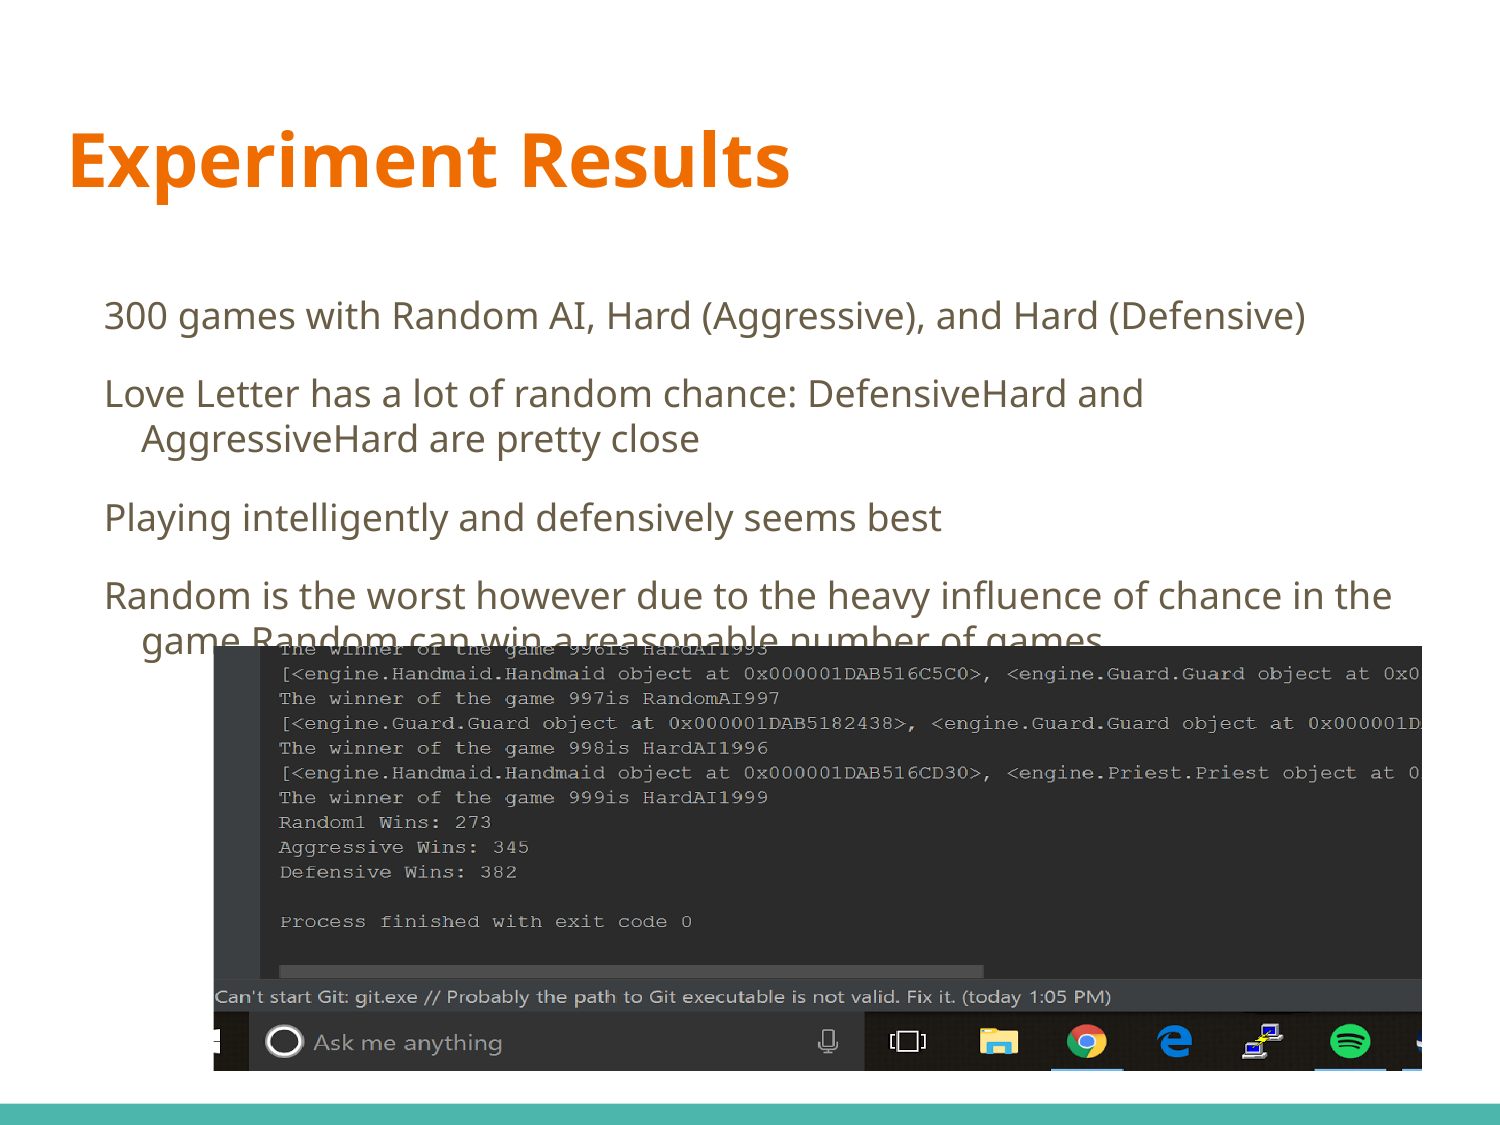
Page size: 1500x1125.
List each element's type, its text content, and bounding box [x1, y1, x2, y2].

picture [213, 646, 1422, 1071]
list 300 games with Random AI, Hard (Aggressive), and Hard (Defensive) Love Letter has a lot of random chance: DefensiveHard and AggressiveHard are pretty close Playing intelligently and defensively seems best Random is the worst however due to the heavy influence of chance in the game Random can win a reasonable number of games [51, 276, 1449, 1000]
title Experiment Results [51, 97, 1449, 252]
